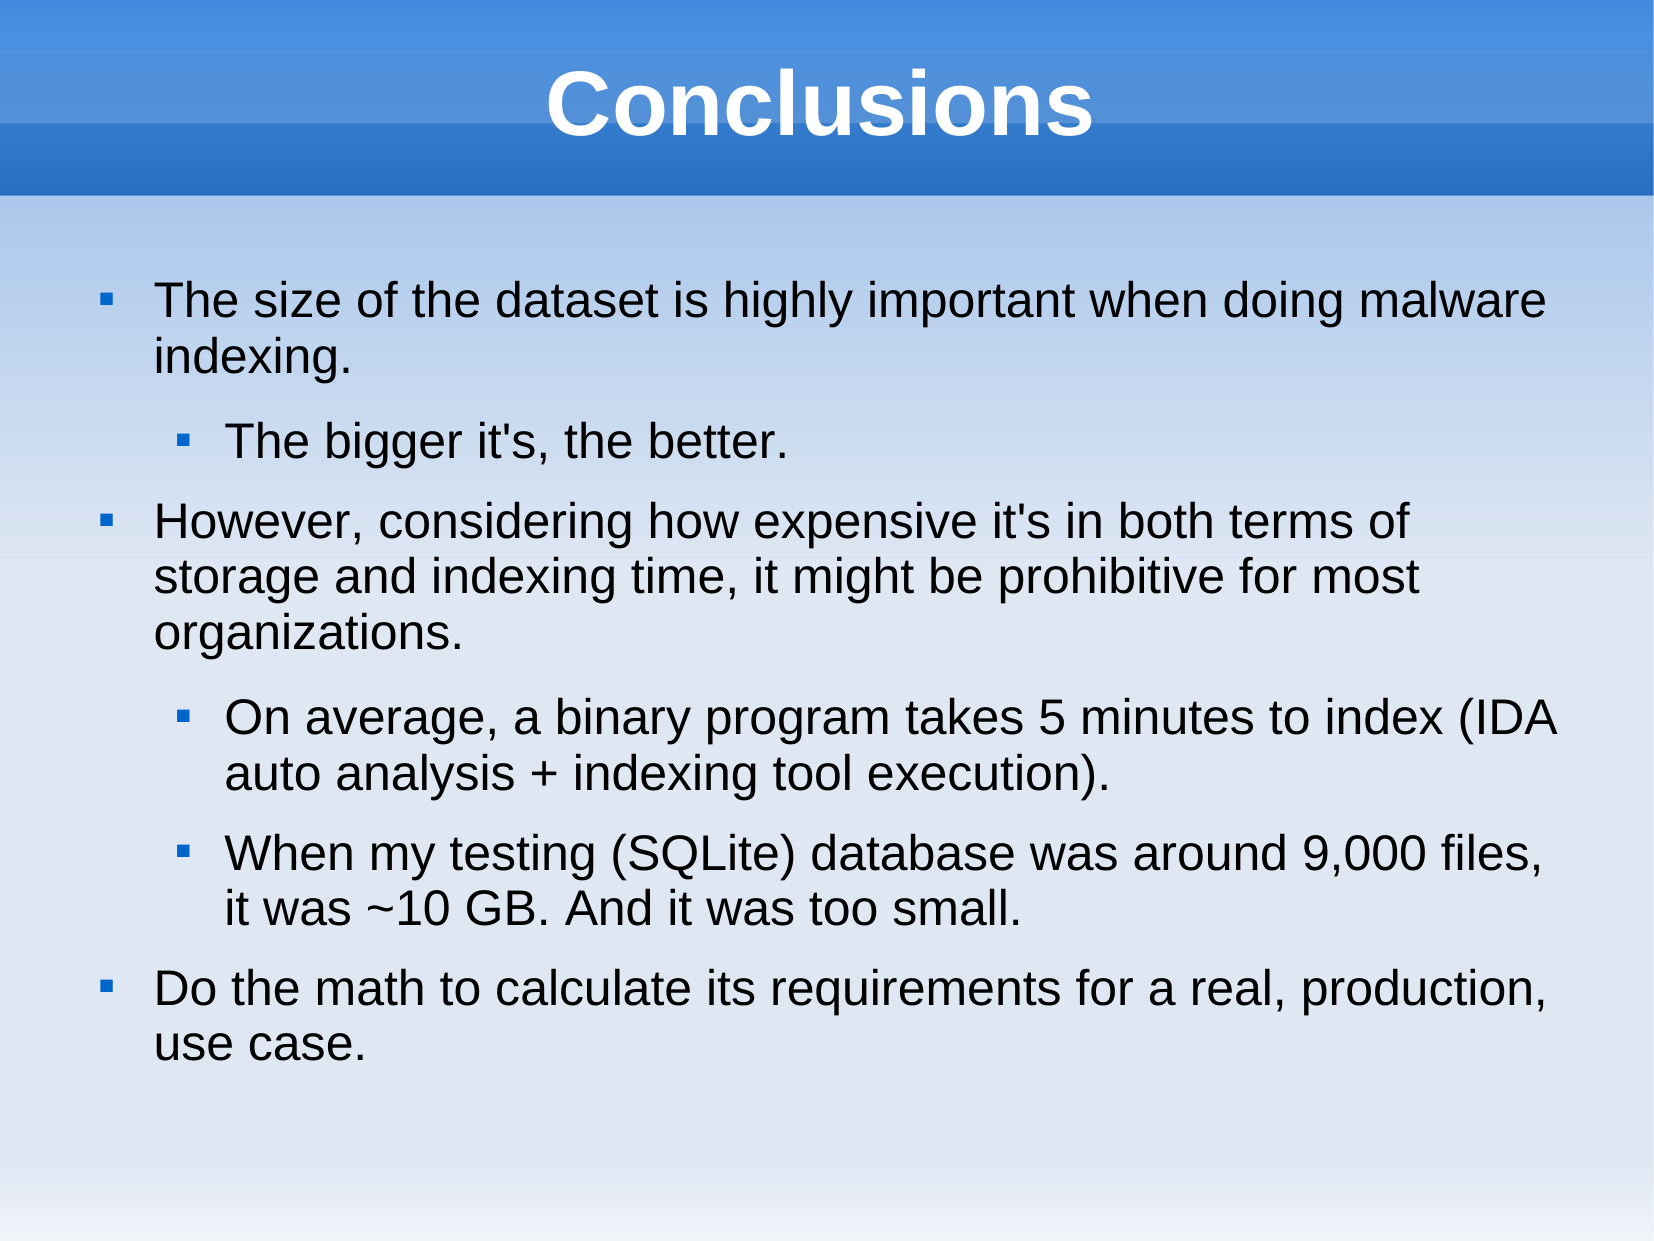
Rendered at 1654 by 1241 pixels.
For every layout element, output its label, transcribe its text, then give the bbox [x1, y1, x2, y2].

title Conclusions [76, 0, 1565, 208]
picture [0, 0, 1654, 1241]
list The size of the dataset is highly important when doing malware indexing. The bigger it's, the better. However, considering how expensive it's in both terms of storage and indexing time, it might be prohibitive for most organizations. On average, a binary program takes 5 minutes to index (IDA auto analysis + indexing tool execution). When my testing (SQLite) database was around 9,000 files, it was ~10 GB. And it was too small. Do the math to calculate its requirements for a real, production, use case. [82, 272, 1571, 1091]
